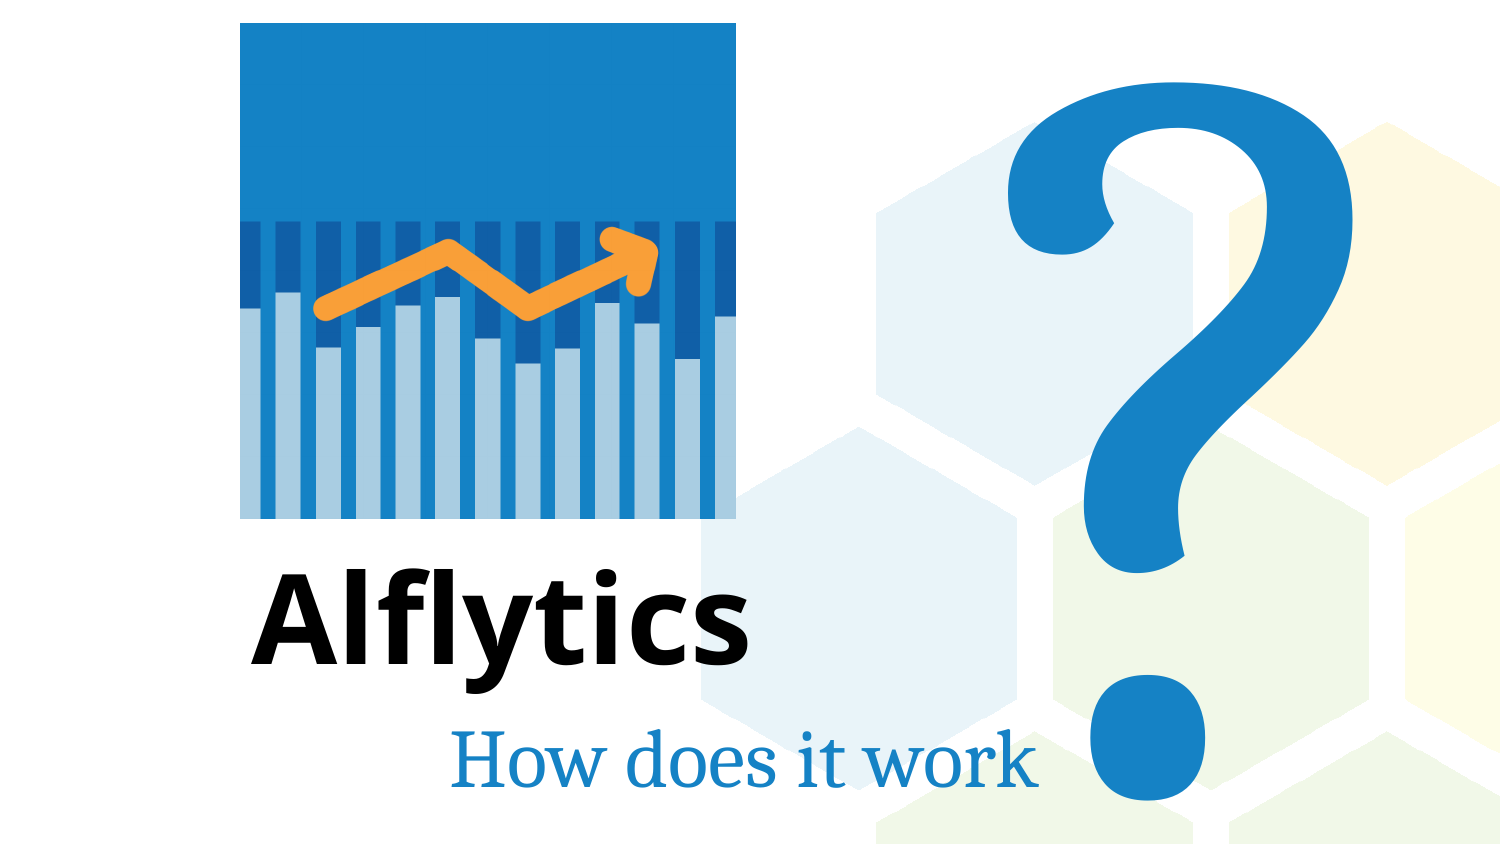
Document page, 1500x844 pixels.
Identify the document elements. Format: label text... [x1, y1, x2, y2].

text_box ? [967, 0, 1500, 844]
picture [0, 0, 967, 844]
text_box Alflytics [236, 523, 792, 676]
text_box How does it work [435, 705, 1246, 844]
